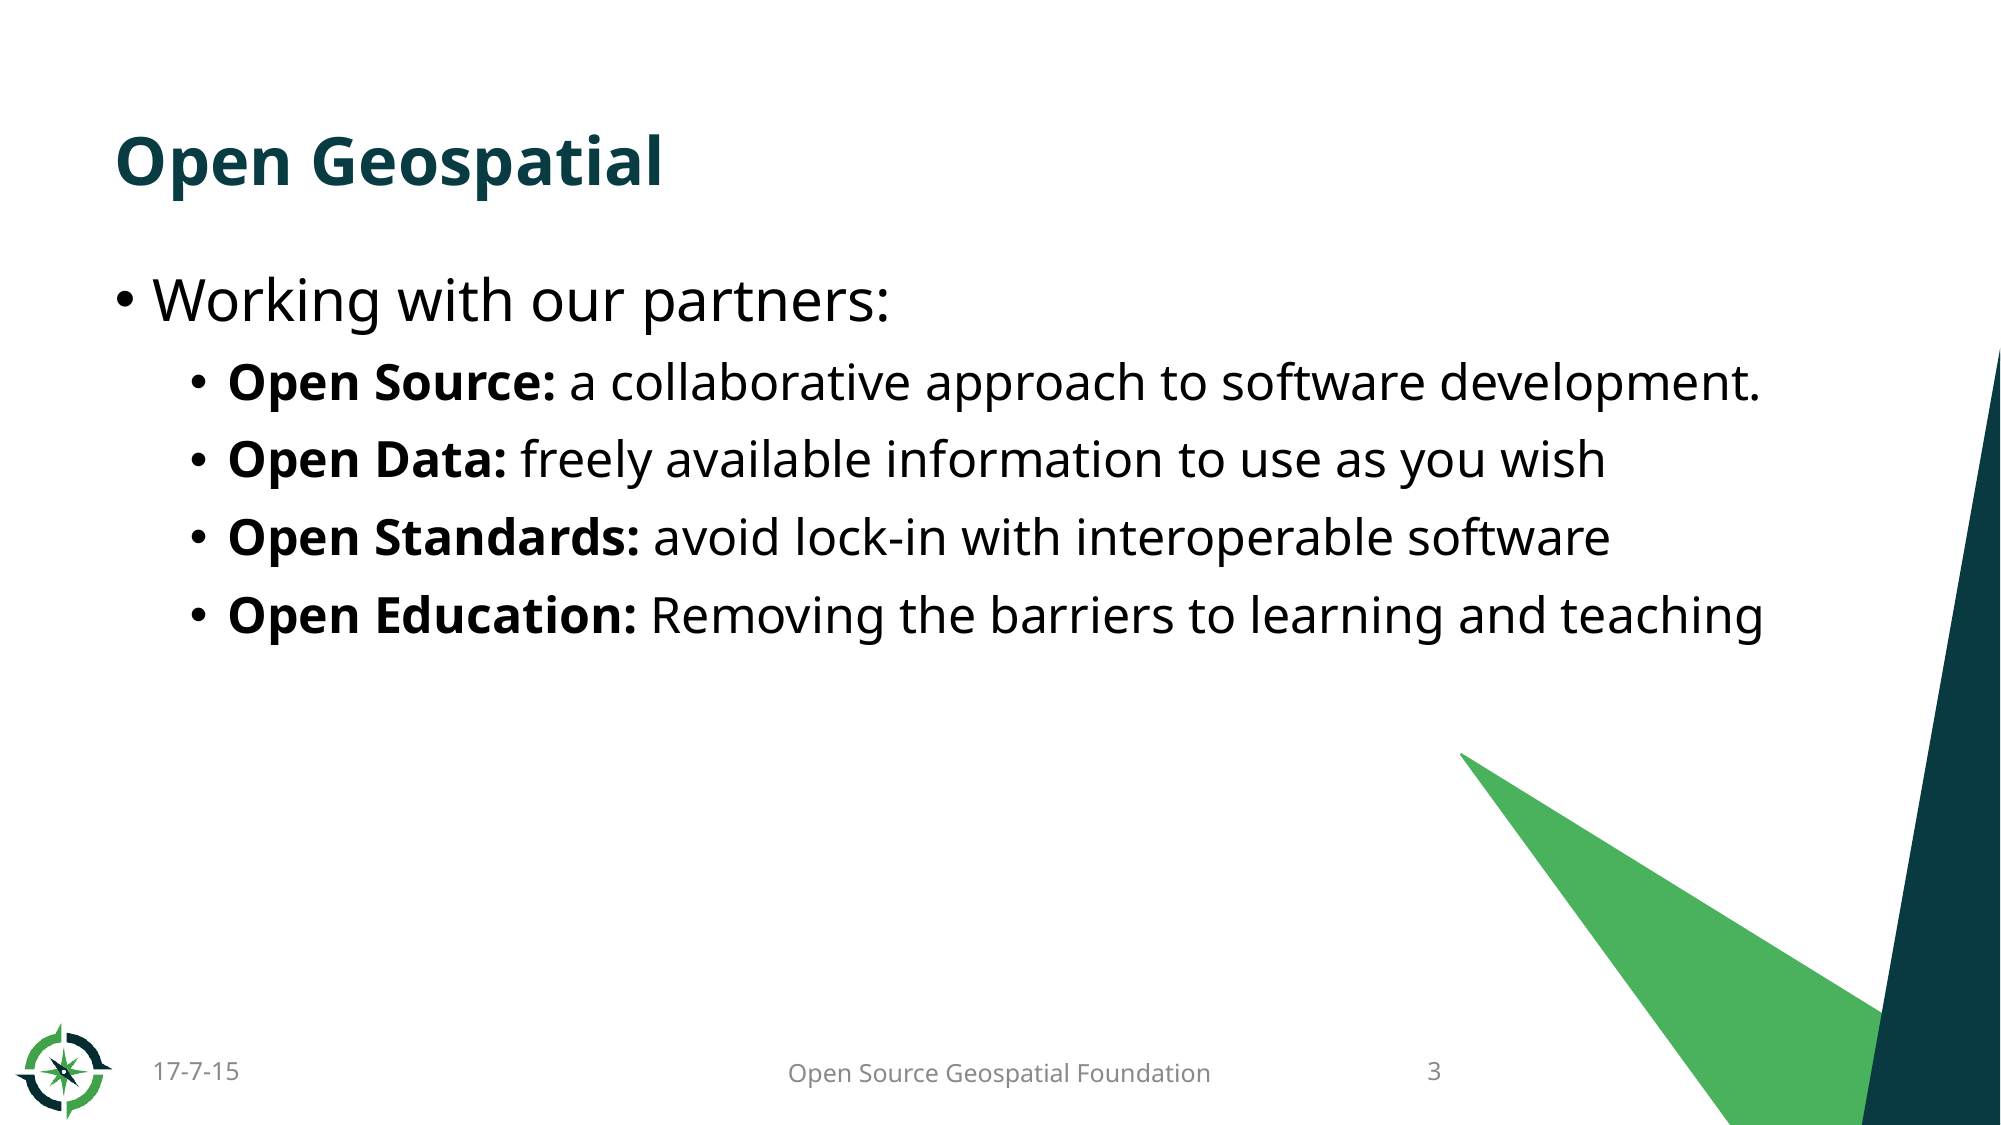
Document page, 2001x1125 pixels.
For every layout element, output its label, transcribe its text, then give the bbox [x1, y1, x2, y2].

slide_number <number> [1412, 1042, 1863, 1103]
slide_number 17-7-15 [137, 1042, 588, 1103]
footer Open Source Geospatial Foundation [662, 1042, 1338, 1103]
title Open Geospatial [99, 44, 1900, 233]
list Working with our partners: Open Source: a collaborative approach to software development. Open Data: freely available information to use as you wish Open Standards: avoid lock-in with interoperable software Open Education: Removing the barriers to learning and teaching [99, 263, 1900, 916]
picture [14, 1022, 113, 1121]
